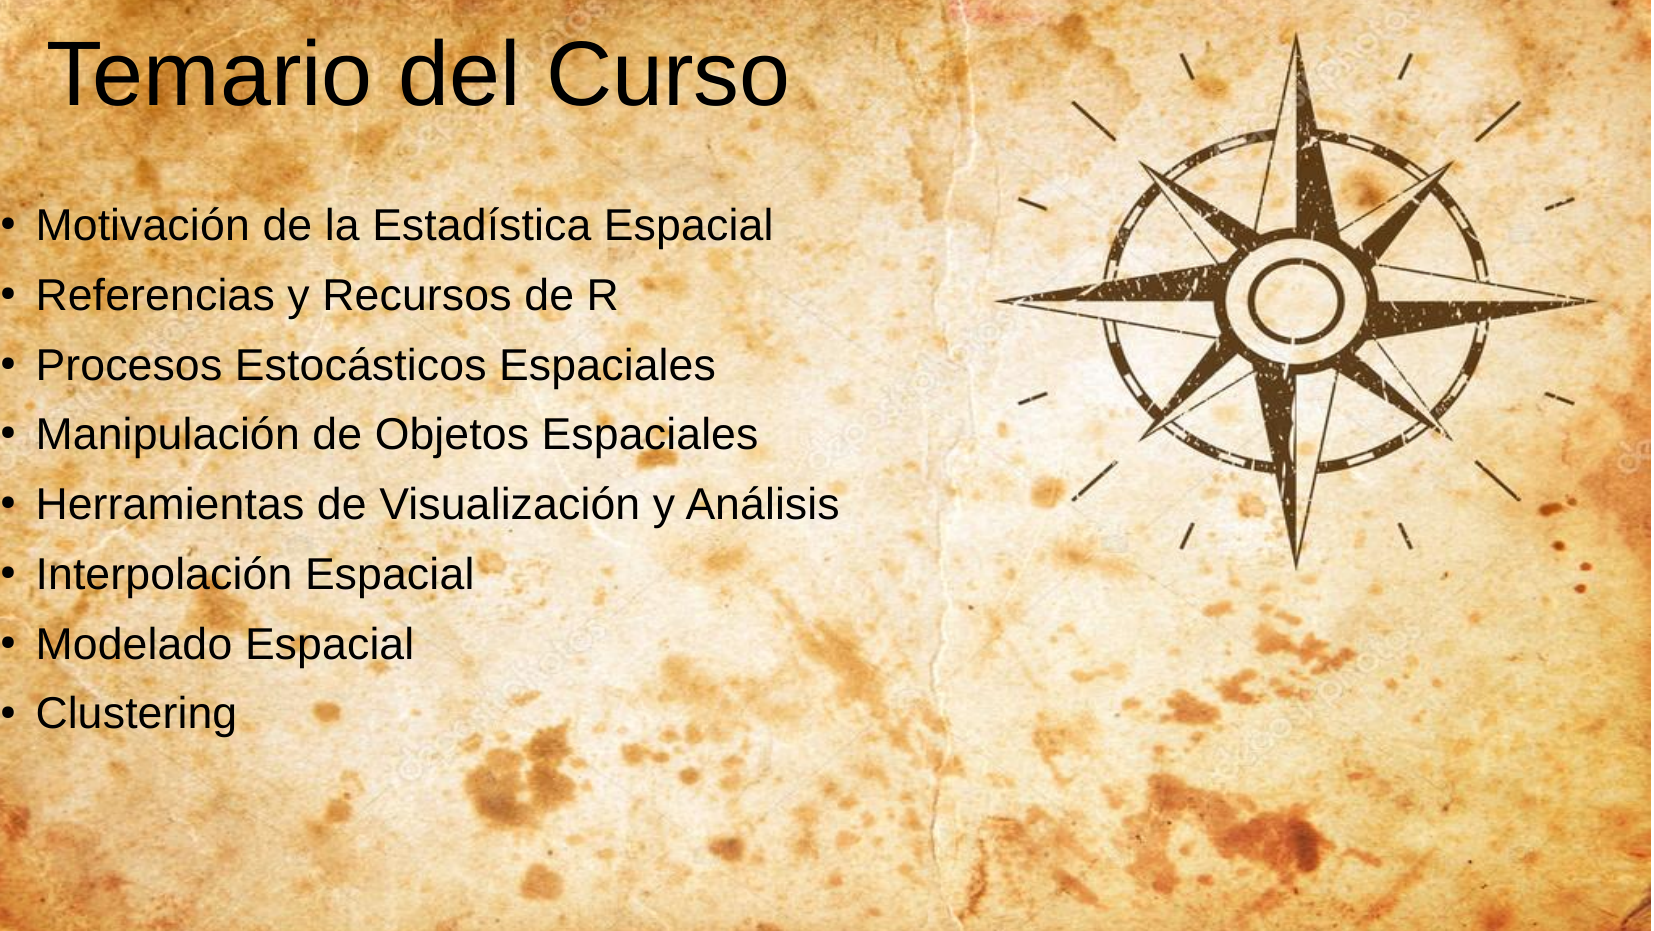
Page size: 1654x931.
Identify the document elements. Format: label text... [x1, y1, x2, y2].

picture [0, 0, 1651, 931]
title Temario del Curso [0, 0, 1164, 176]
list Motivación de la Estadística Espacial Referencias y Recursos de R Procesos Estocásticos Espaciales Manipulación de Objetos Espaciales Herramientas de Visualización y Análisis Interpolación Espacial Modelado Espacial Clustering [0, 199, 1477, 740]
